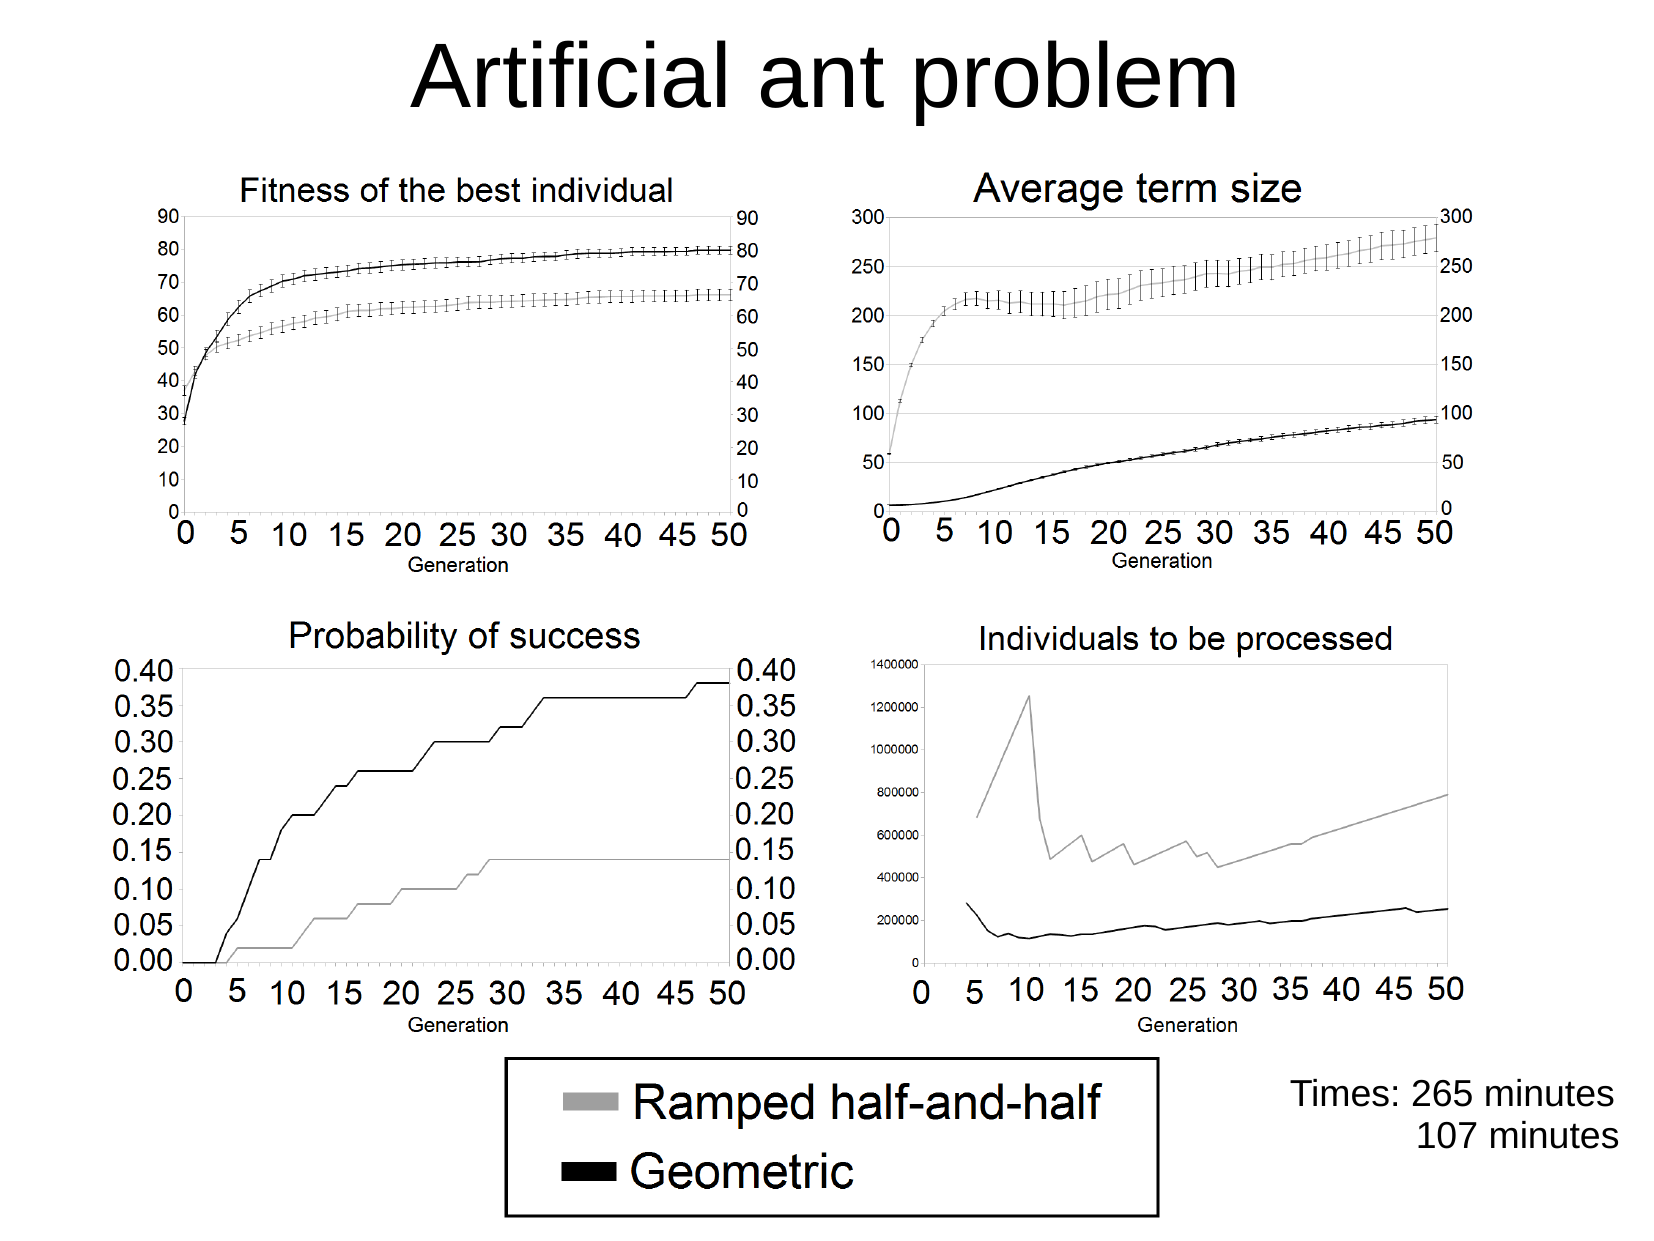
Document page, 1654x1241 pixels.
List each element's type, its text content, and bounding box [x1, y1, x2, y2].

title Artificial ant problem [82, 24, 1571, 128]
picture [105, 133, 1503, 1241]
text_box Times: 265 minutes 107 minutes [1275, 1065, 1635, 1164]
